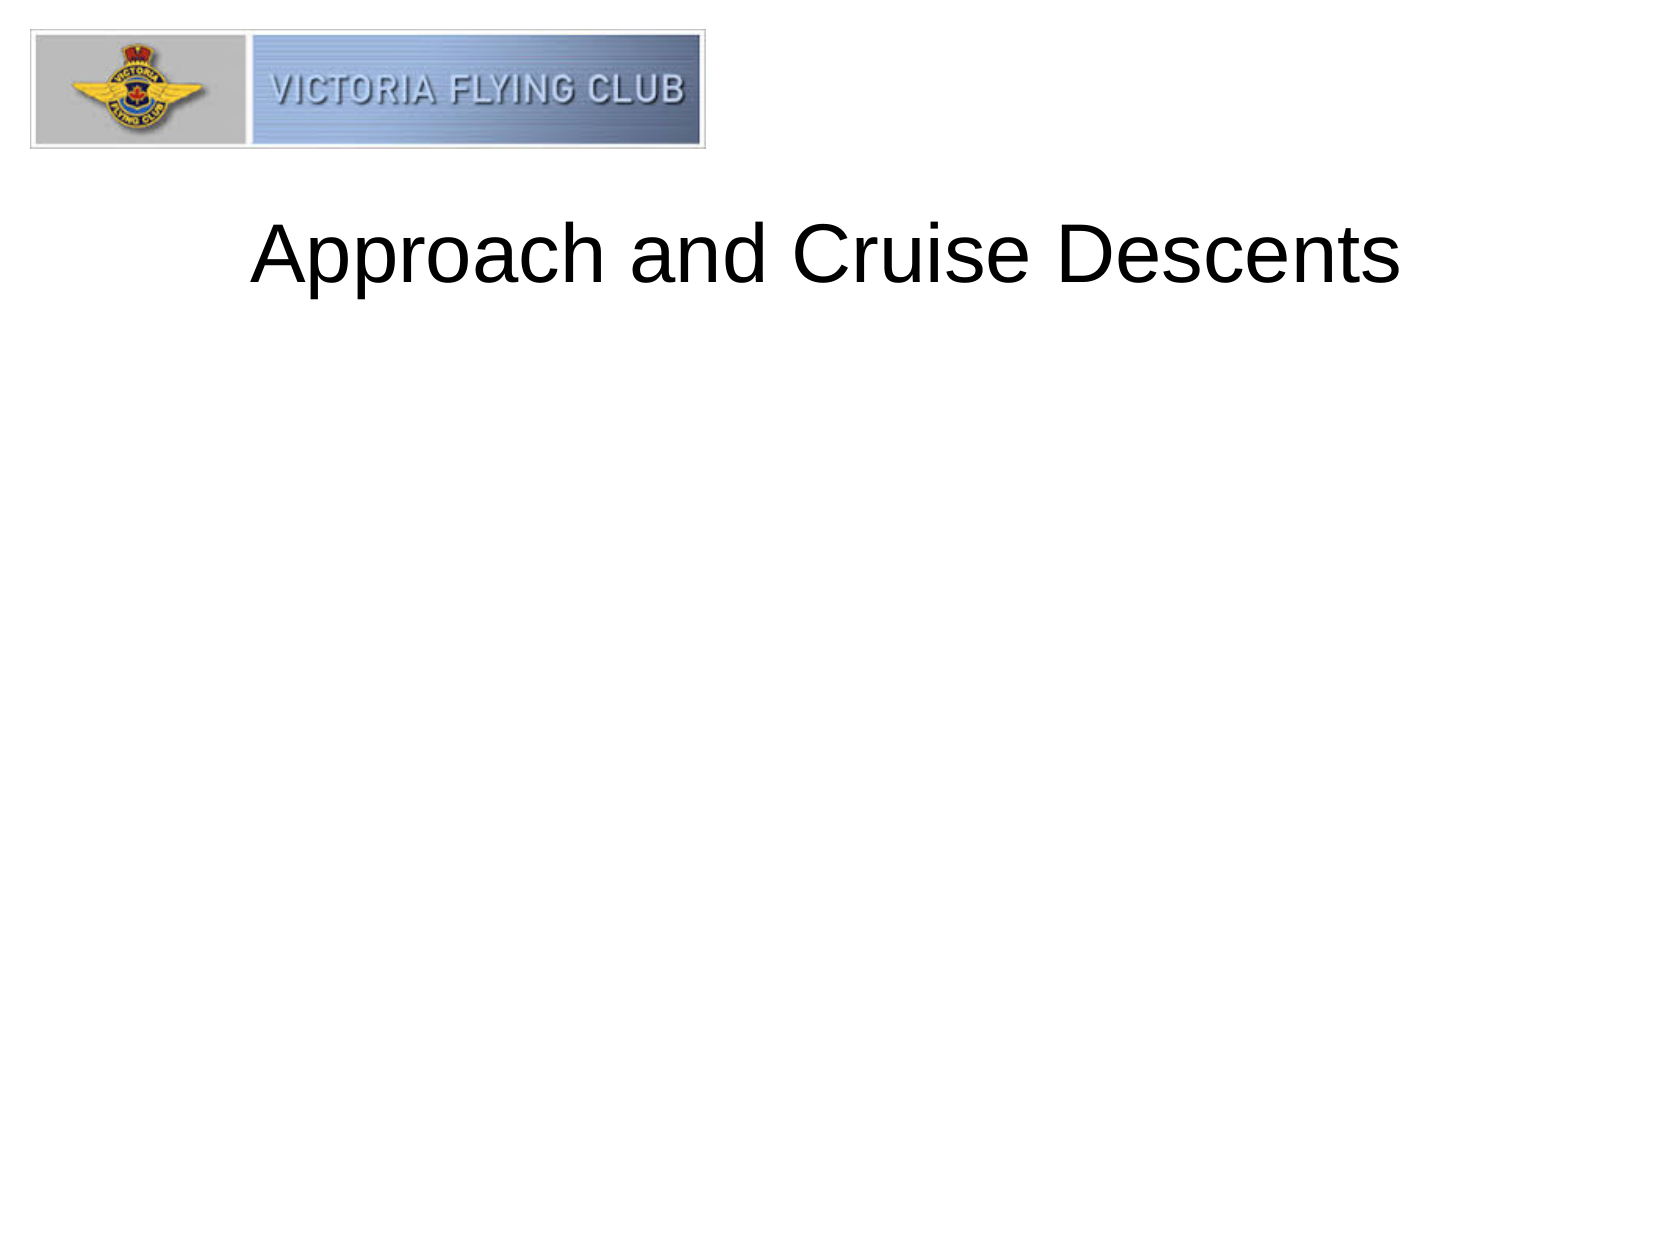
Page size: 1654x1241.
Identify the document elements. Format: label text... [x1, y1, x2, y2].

title Approach and Cruise Descents [82, 150, 1571, 358]
picture [30, 29, 706, 149]
